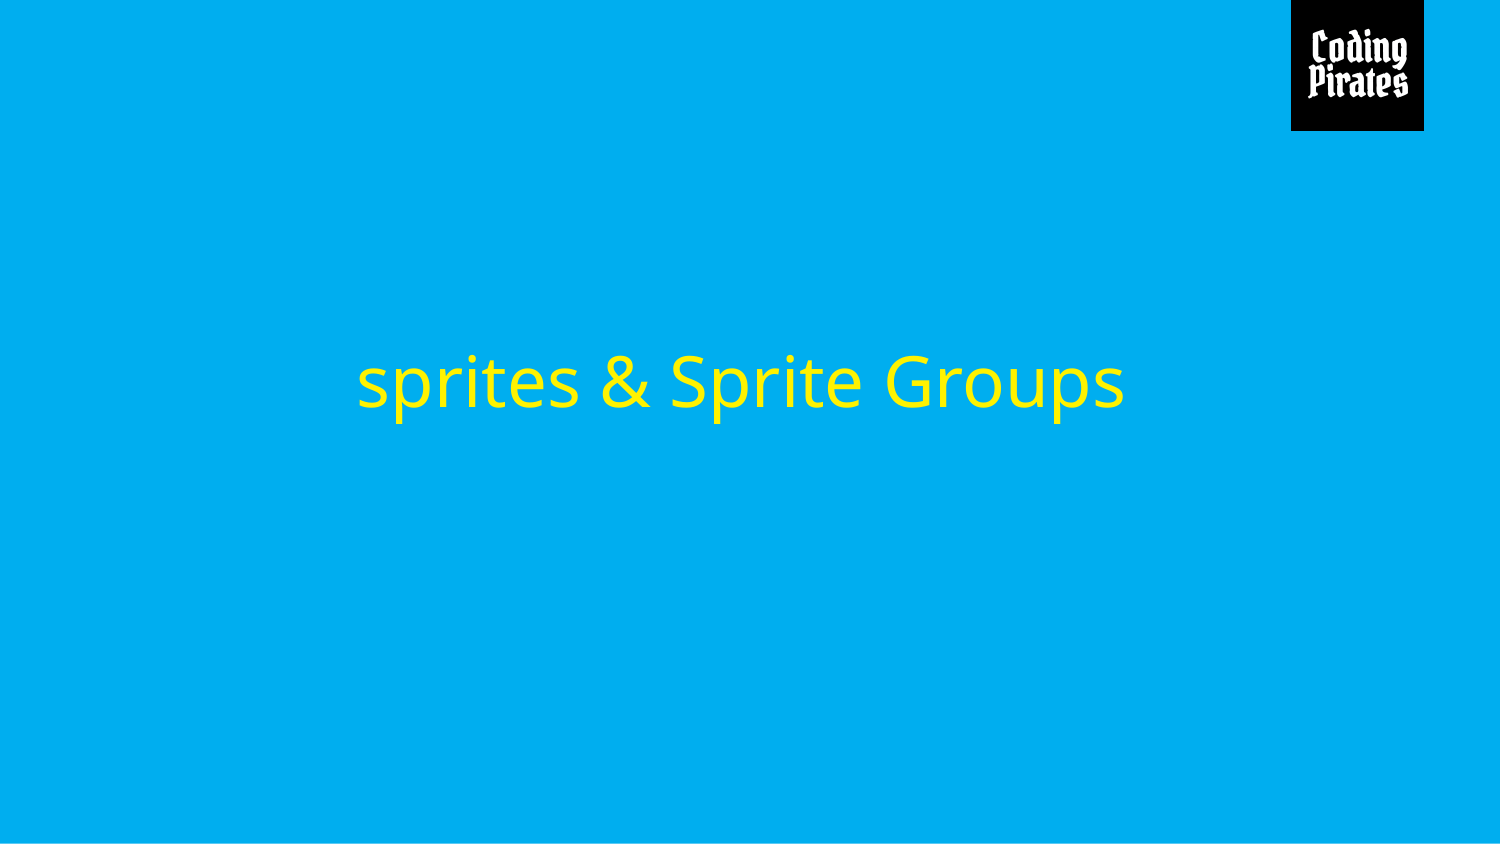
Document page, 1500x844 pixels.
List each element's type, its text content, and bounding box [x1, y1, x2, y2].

title sprites & Sprite Groups [12, 352, 1472, 491]
picture [1292, 0, 1423, 130]
